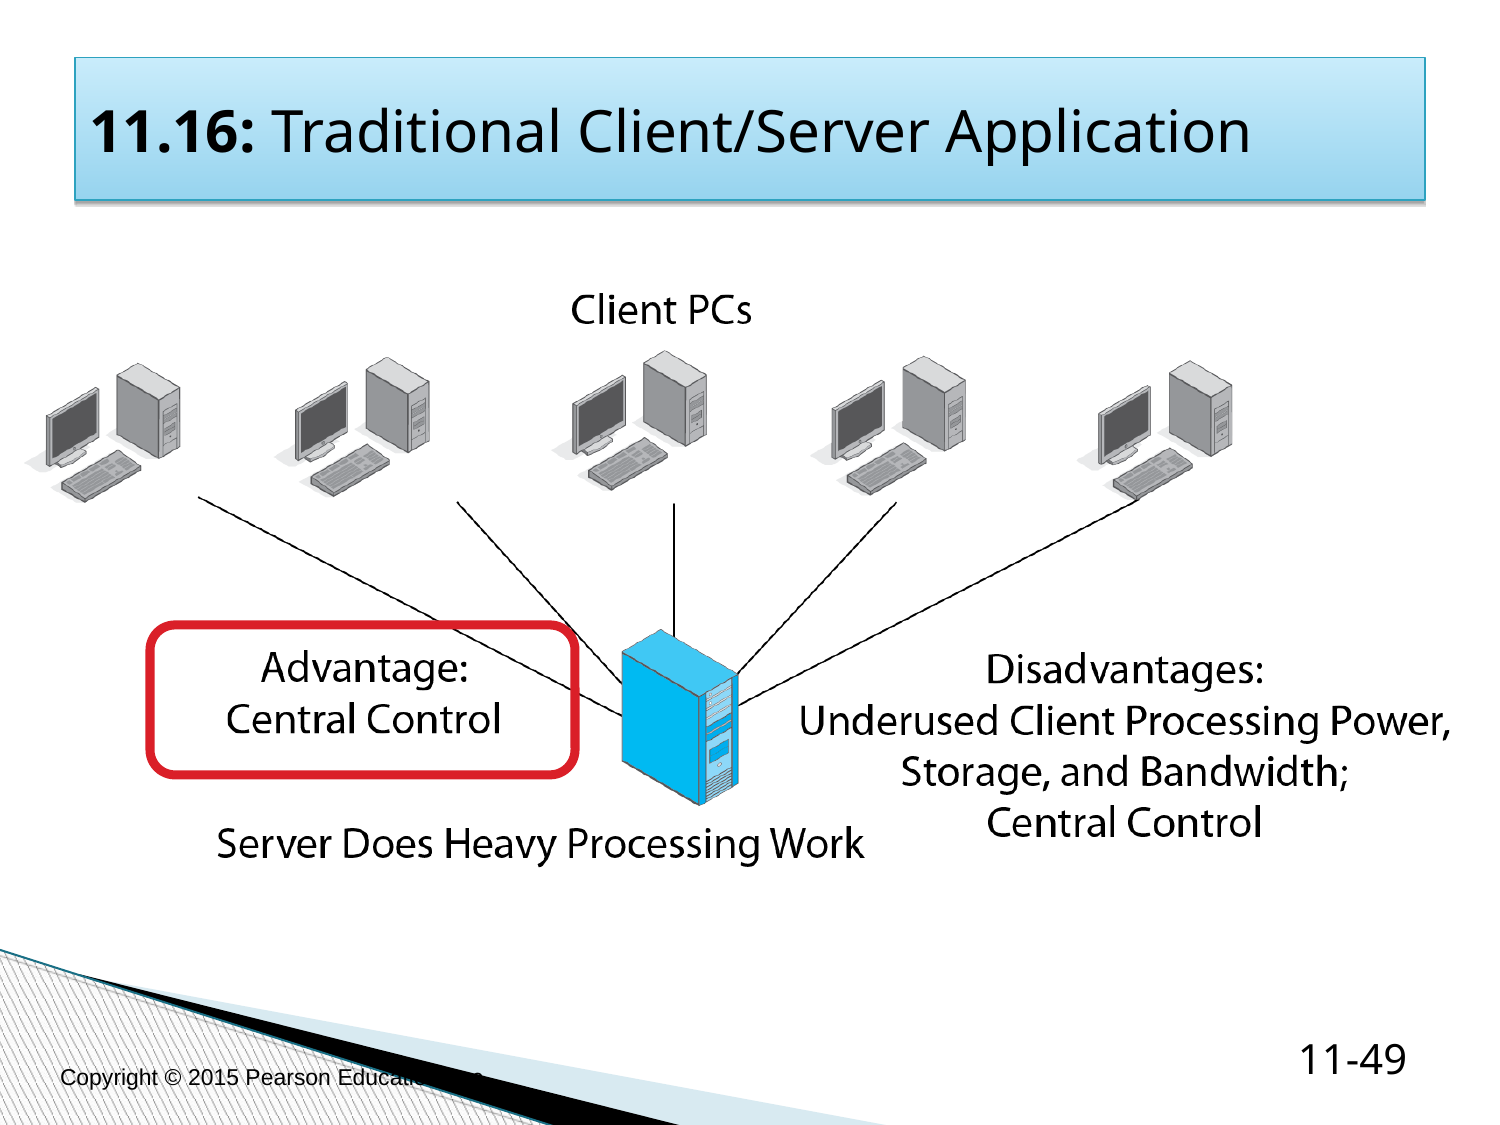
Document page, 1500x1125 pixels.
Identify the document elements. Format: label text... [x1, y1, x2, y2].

title 11.16: Traditional Client/Server Application [75, 57, 1425, 200]
picture [0, 952, 543, 1125]
footer Copyright © 2015 Pearson Education, Inc. [37, 1050, 513, 1098]
picture [24, 287, 1450, 868]
slide_number 11-<number> [1250, 1037, 1423, 1098]
